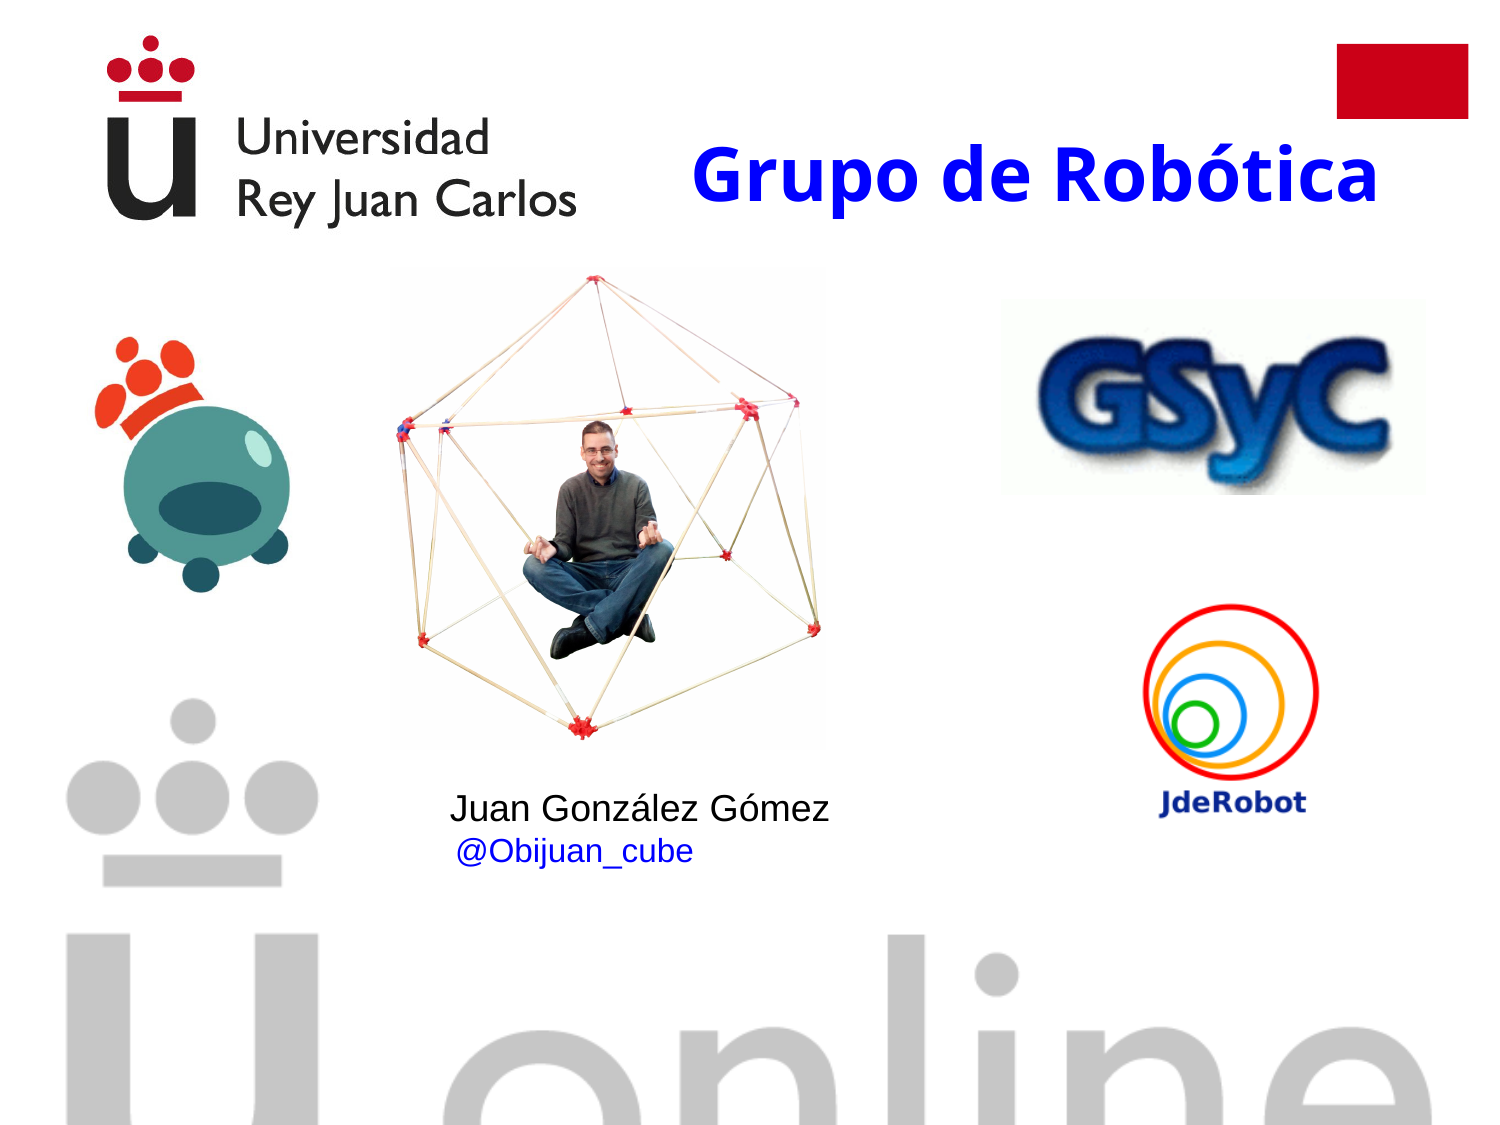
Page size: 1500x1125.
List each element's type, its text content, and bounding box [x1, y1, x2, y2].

text_box Juan González Gómez [435, 780, 856, 841]
picture [60, 336, 346, 601]
text_box @Obijuan_cube [440, 825, 801, 901]
title Grupo de Robótica [690, 85, 1426, 260]
picture [1001, 299, 1426, 496]
picture [75, 15, 601, 245]
picture [54, 267, 1446, 1125]
